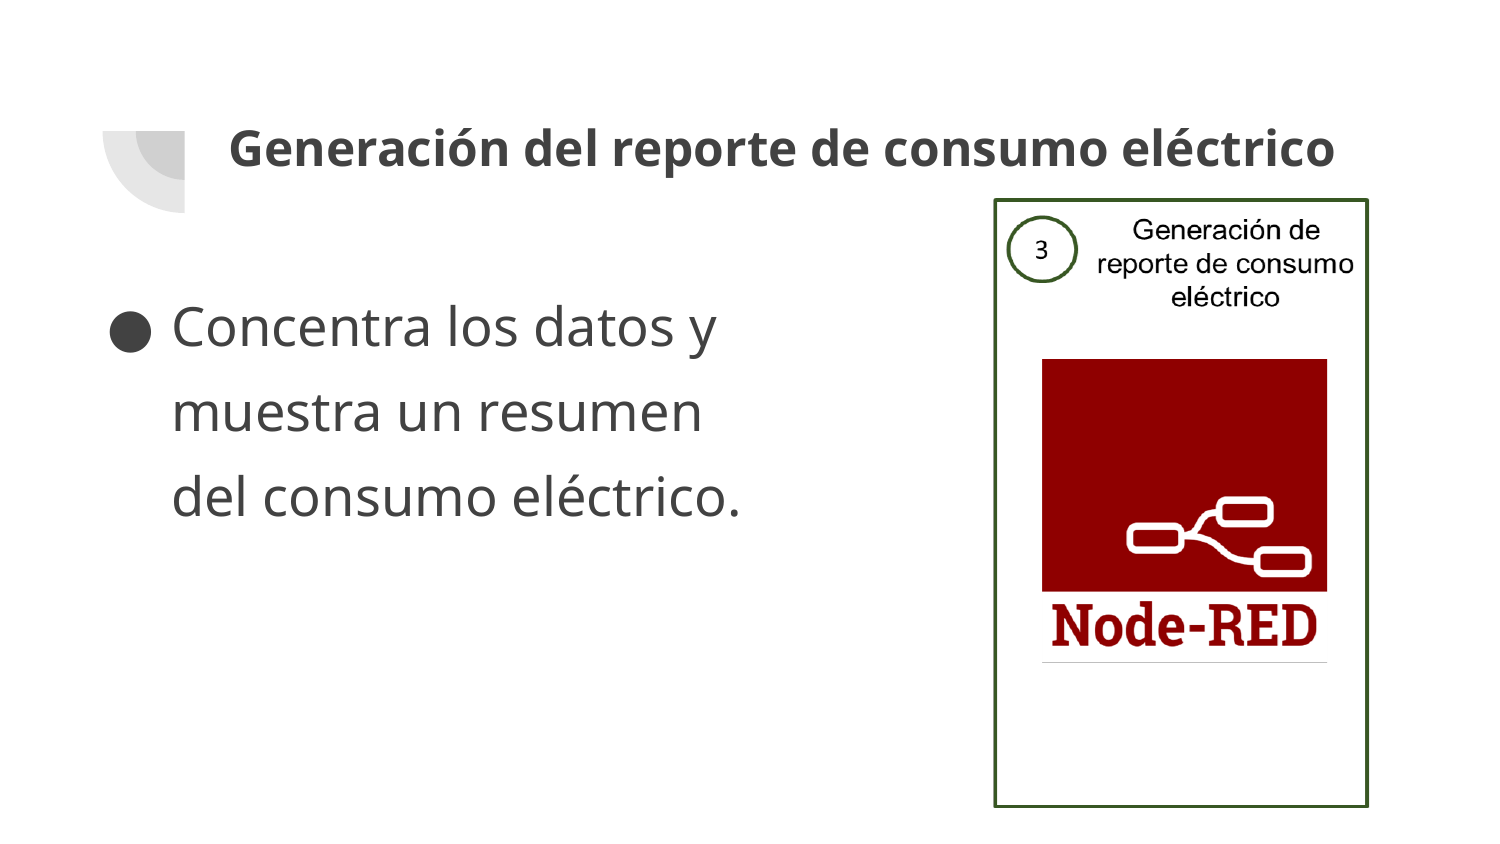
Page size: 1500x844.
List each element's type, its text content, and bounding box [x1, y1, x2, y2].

title Generación del reporte de consumo eléctrico [213, 98, 1368, 263]
picture [986, 198, 1379, 808]
list Concentra los datos y muestra un resumen del consumo eléctrico. [81, 262, 777, 744]
